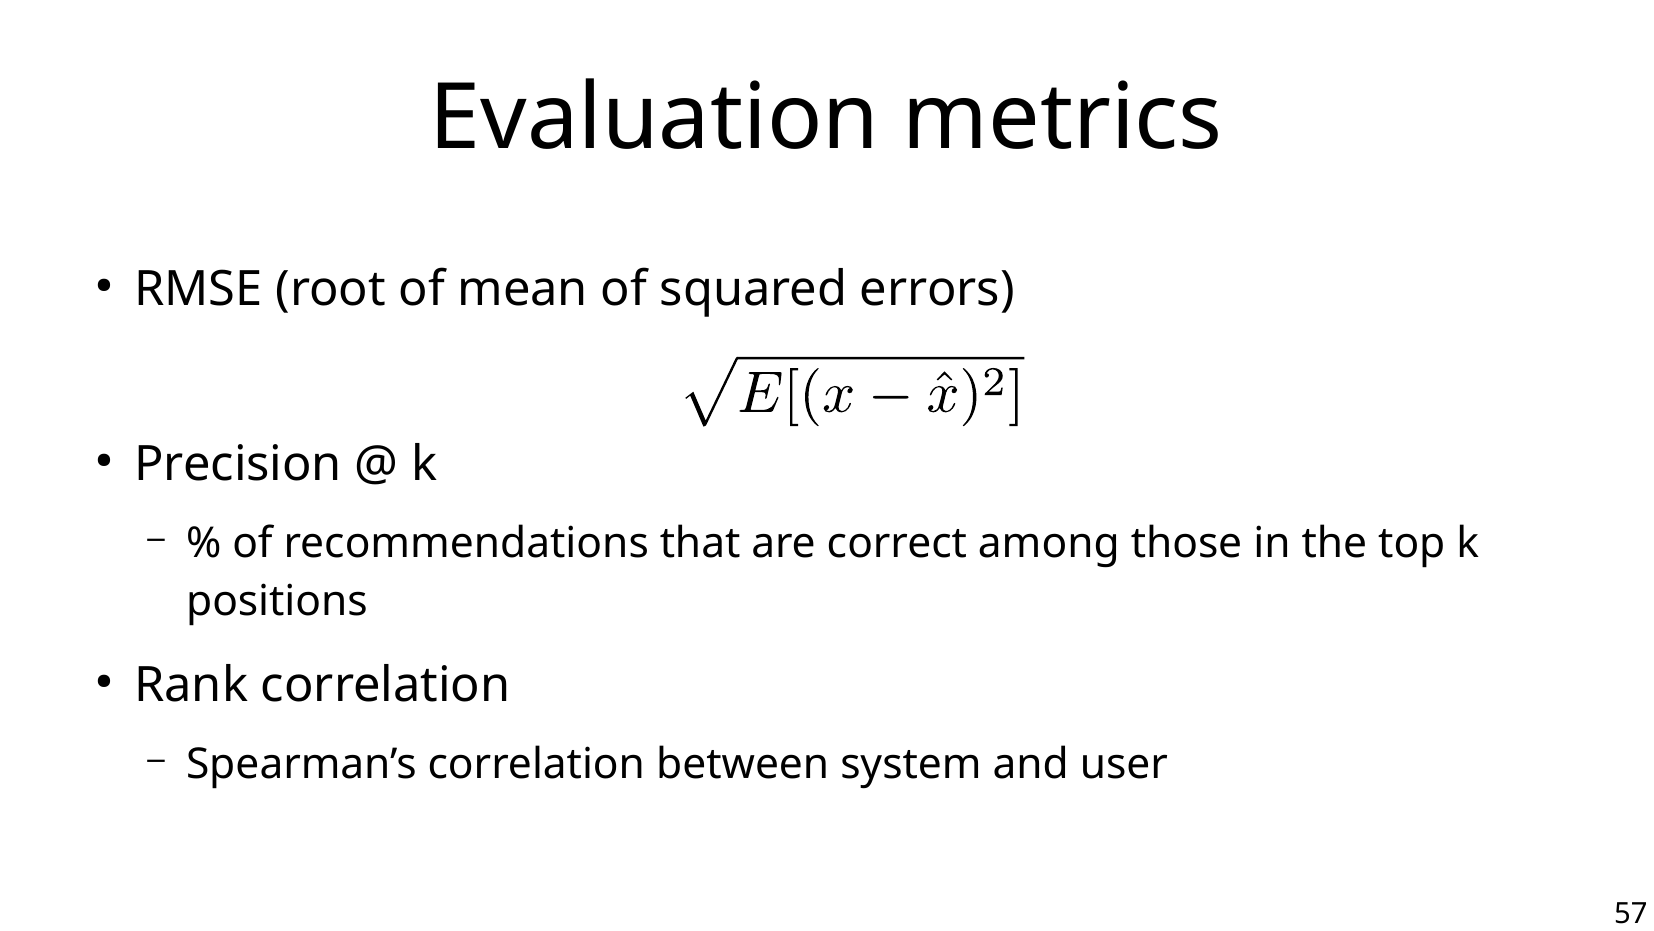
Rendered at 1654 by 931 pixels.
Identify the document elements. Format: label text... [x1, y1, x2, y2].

title Evaluation metrics [82, 1, 1571, 226]
text_box [678, 356, 1025, 427]
list RMSE (root of mean of squared errors) Precision @ k % of recommendations that are correct among those in the top k positions Rank correlation Spearman’s correlation between system and user [82, 253, 1571, 793]
